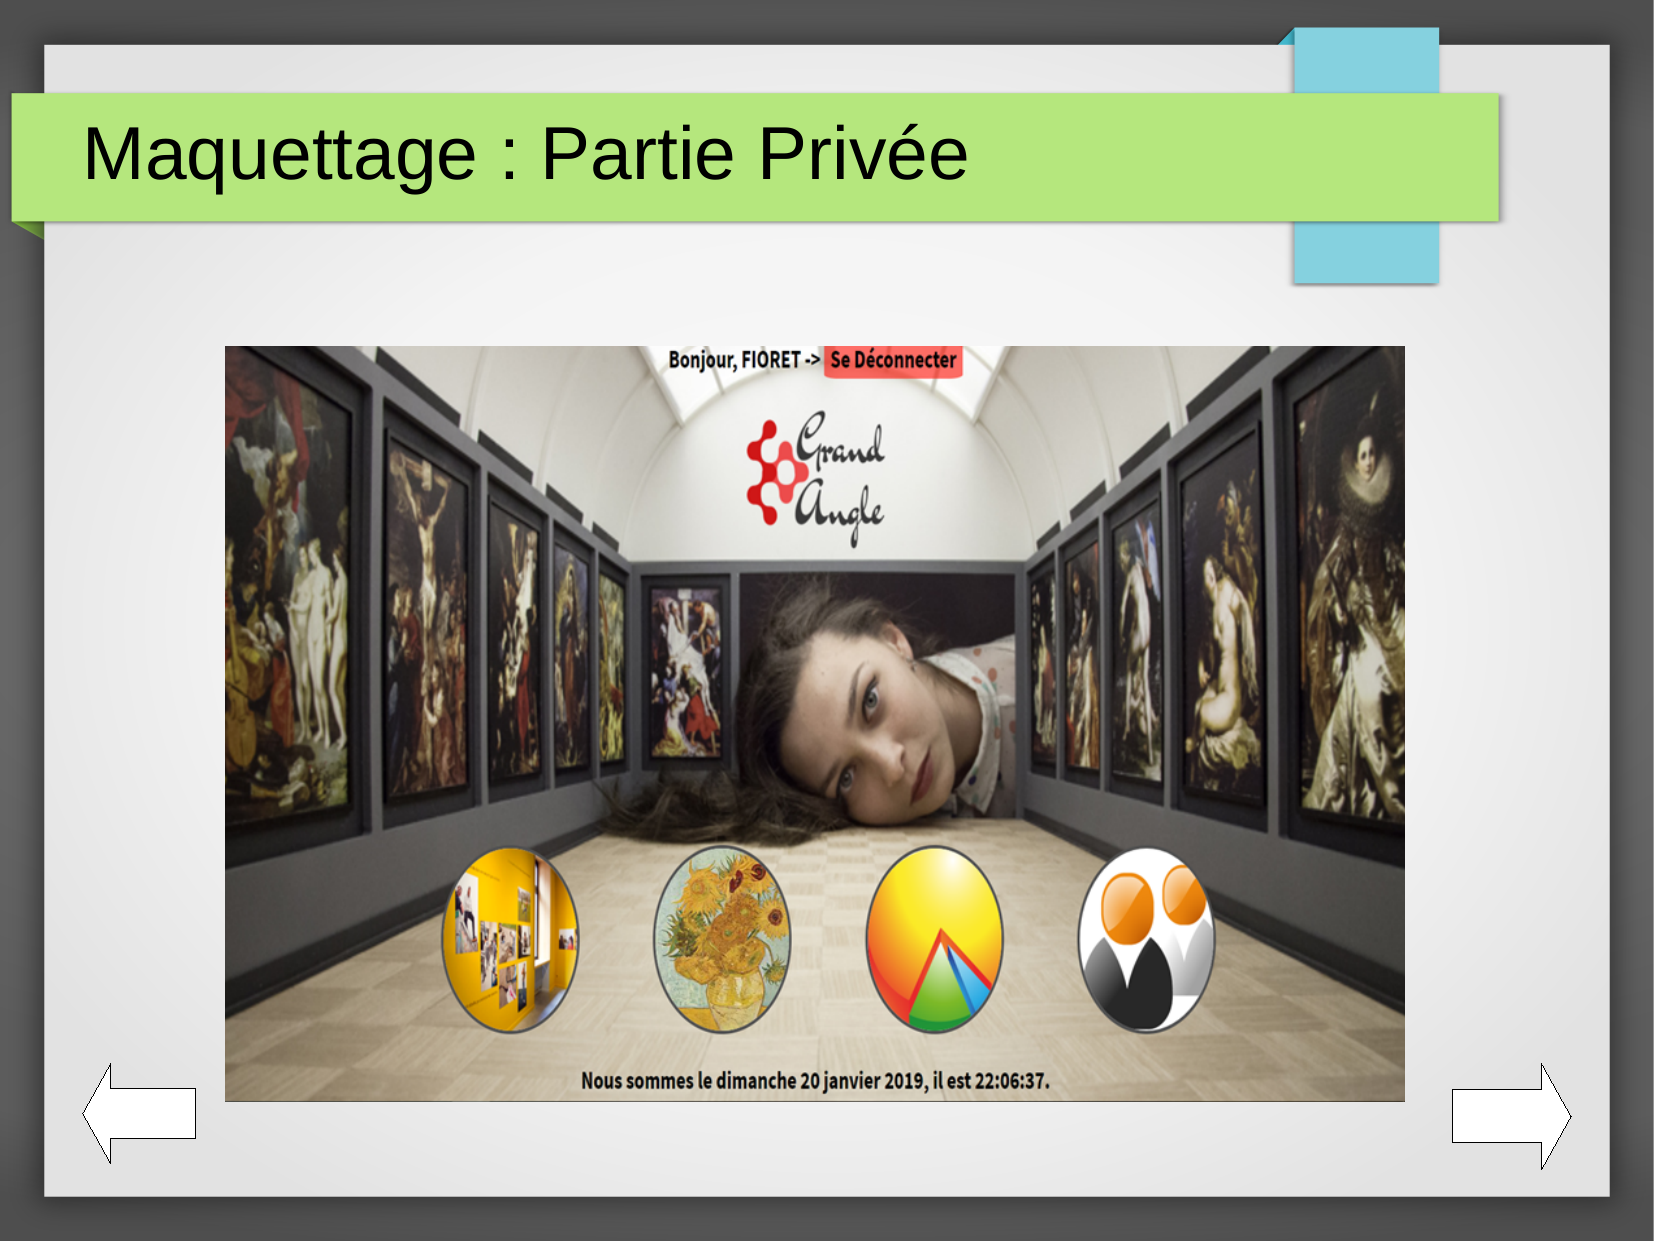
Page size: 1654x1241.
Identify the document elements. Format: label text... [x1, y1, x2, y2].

text_box [1452, 1063, 1572, 1170]
text_box [82, 1063, 196, 1164]
title Maquettage : Partie Privée [82, 94, 1264, 213]
picture [0, 0, 1654, 1241]
